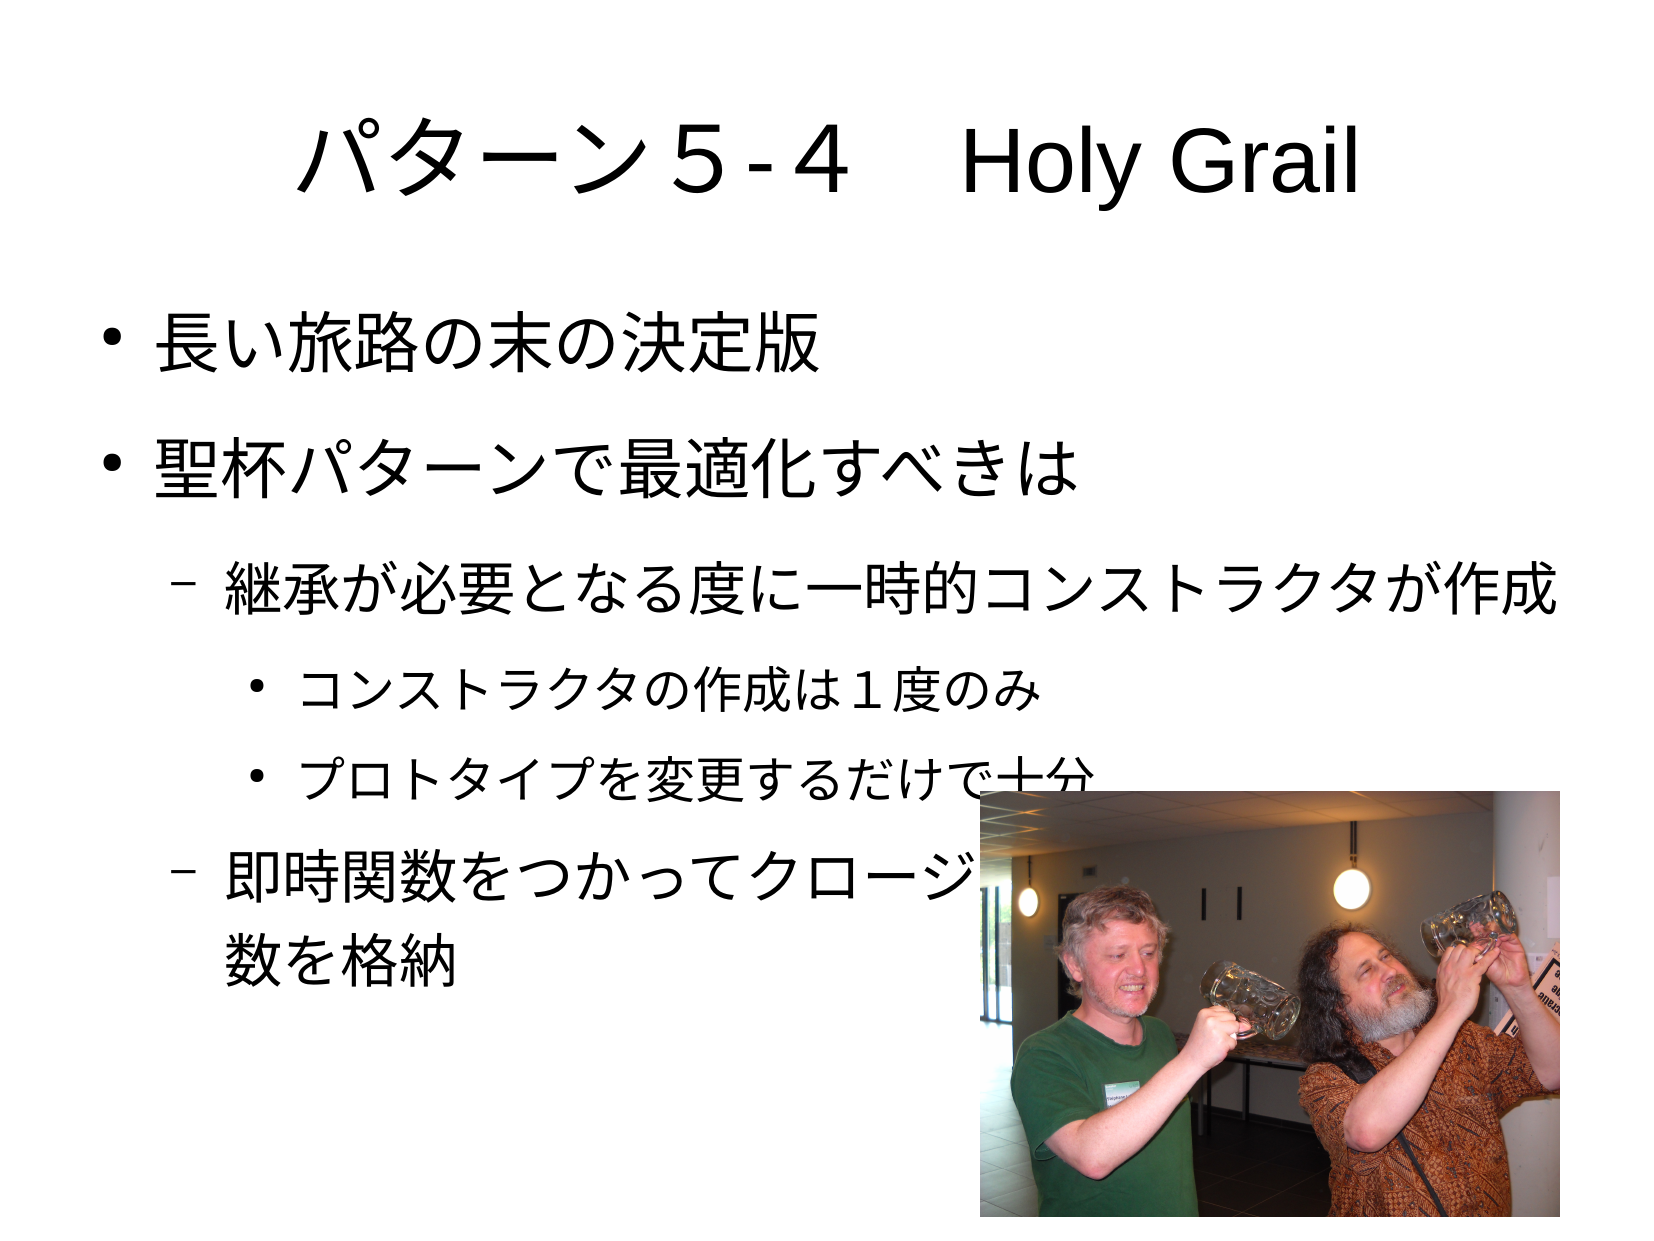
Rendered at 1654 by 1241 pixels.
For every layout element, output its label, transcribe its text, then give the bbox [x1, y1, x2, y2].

title パターン５-４ Holy Grail [82, 49, 1571, 257]
picture [980, 791, 1560, 1217]
list 長い旅路の末の決定版 聖杯パターンで最適化すべきは 継承が必要となる度に一時的コンストラクタが作成 コンストラクタの作成は１度のみ プロトタイプを変更するだけで十分 即時関数をつかってクロージャーの中にプロキシ関数を格納 [82, 290, 1571, 1010]
